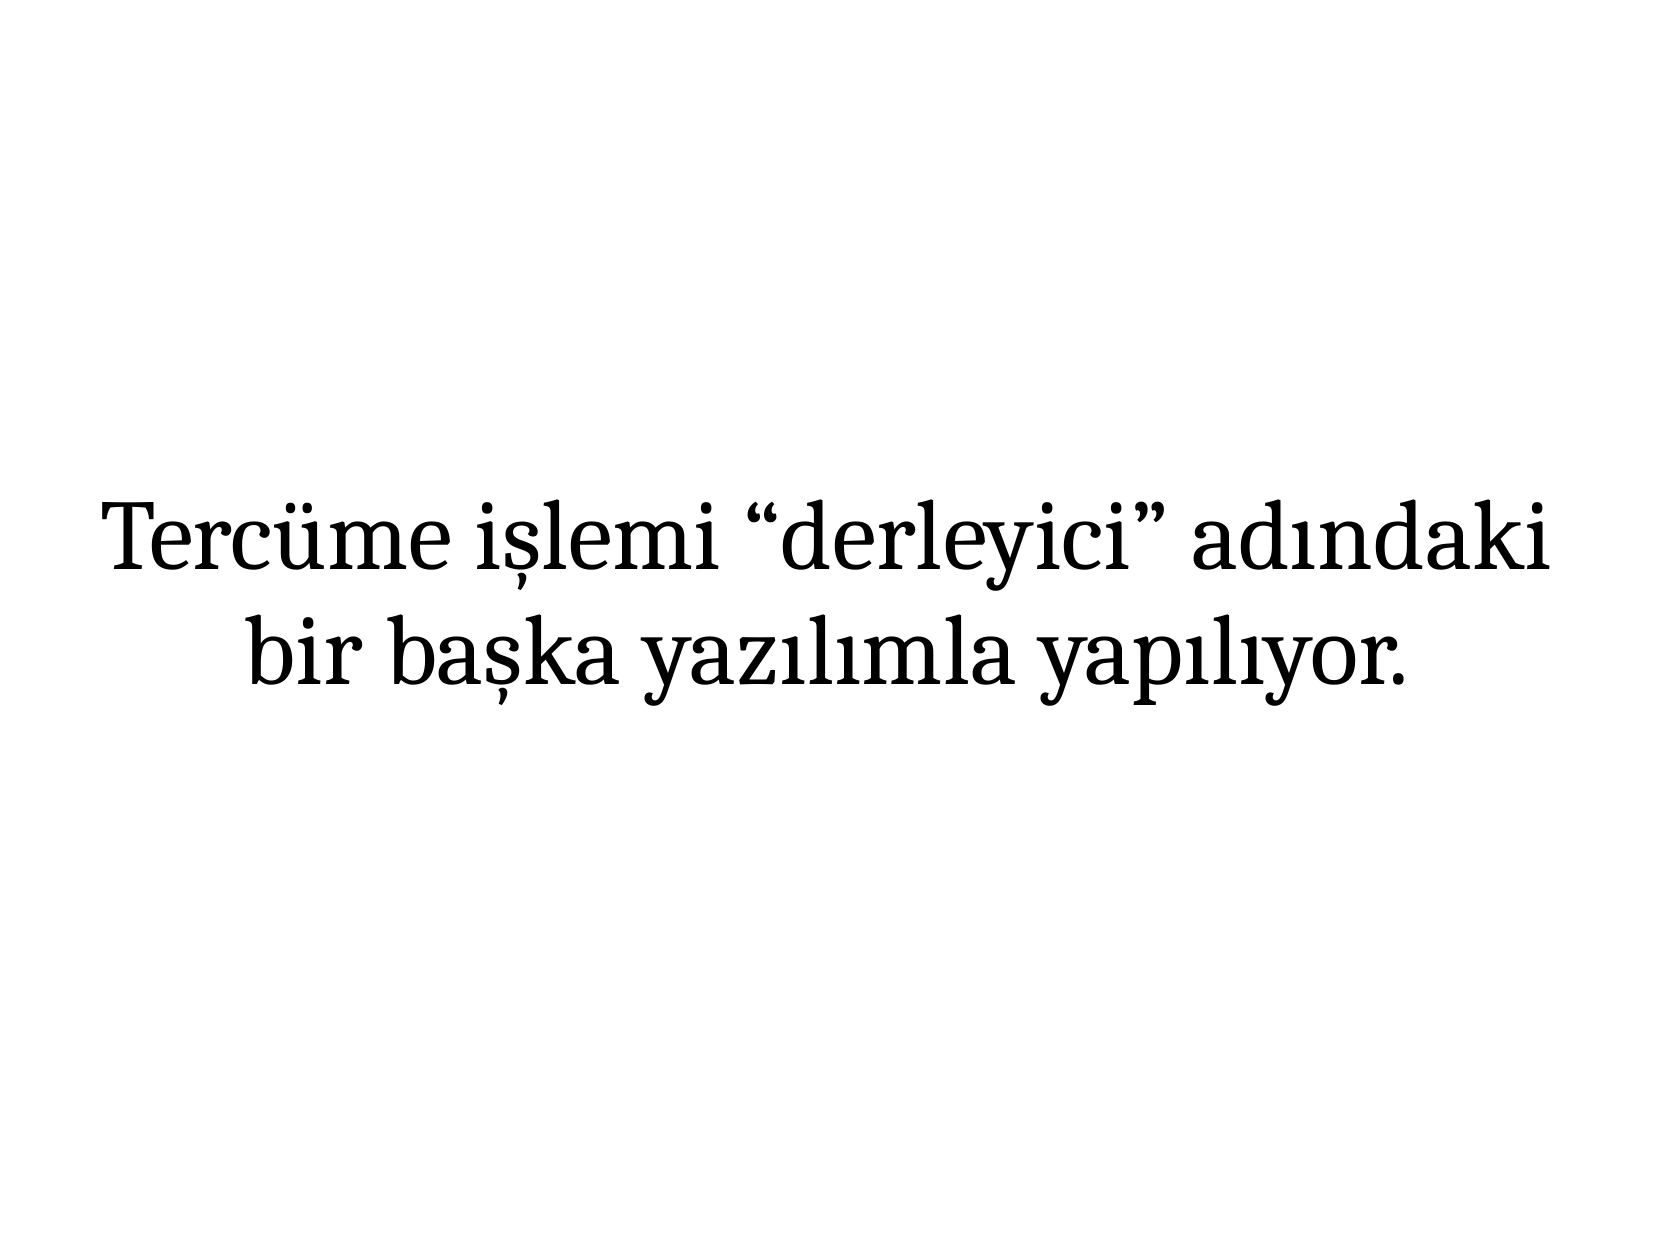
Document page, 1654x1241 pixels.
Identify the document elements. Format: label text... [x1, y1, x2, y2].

title Tercüme işlemi “derleyici” adındaki bir başka yazılımla yapılıyor. [82, 281, 1571, 908]
